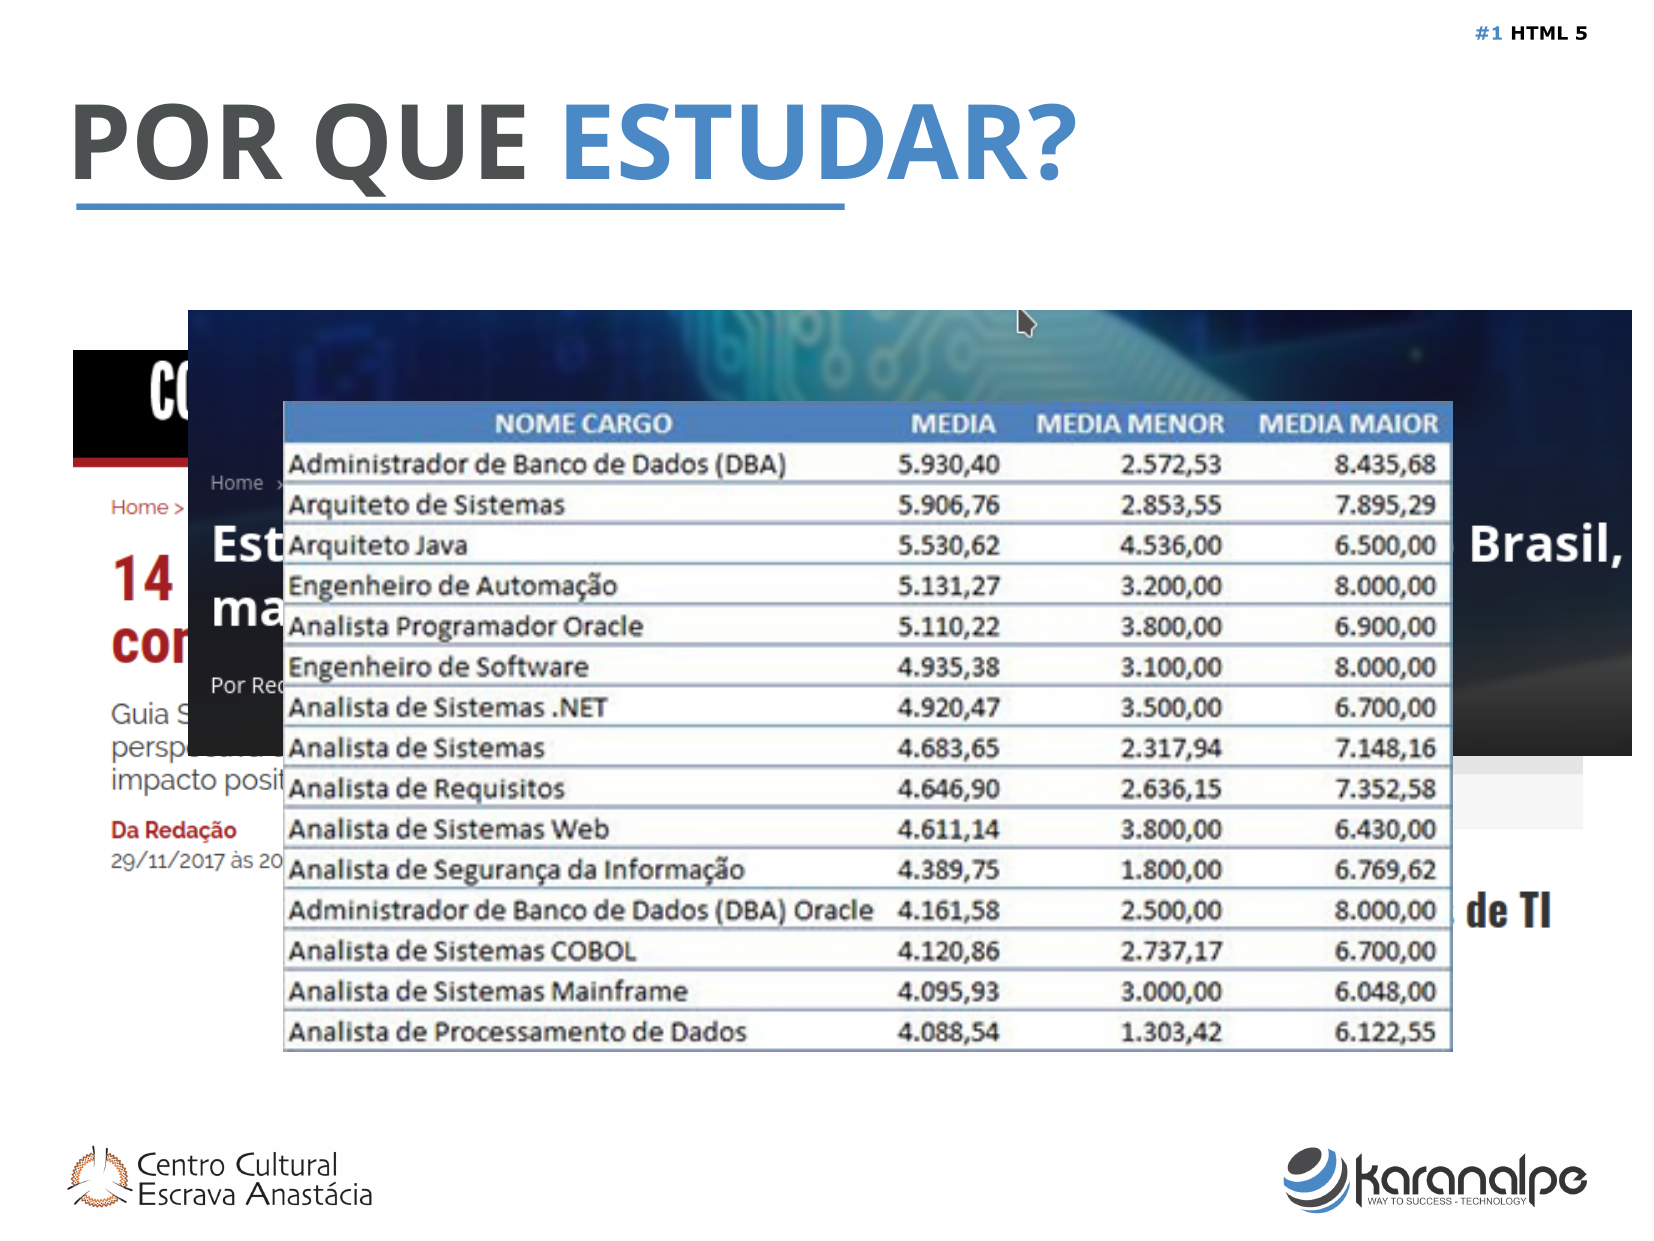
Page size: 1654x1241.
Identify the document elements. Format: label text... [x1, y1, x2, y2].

picture [0, 0, 1654, 1241]
title POR QUE ESTUDAR? [66, 35, 1555, 243]
